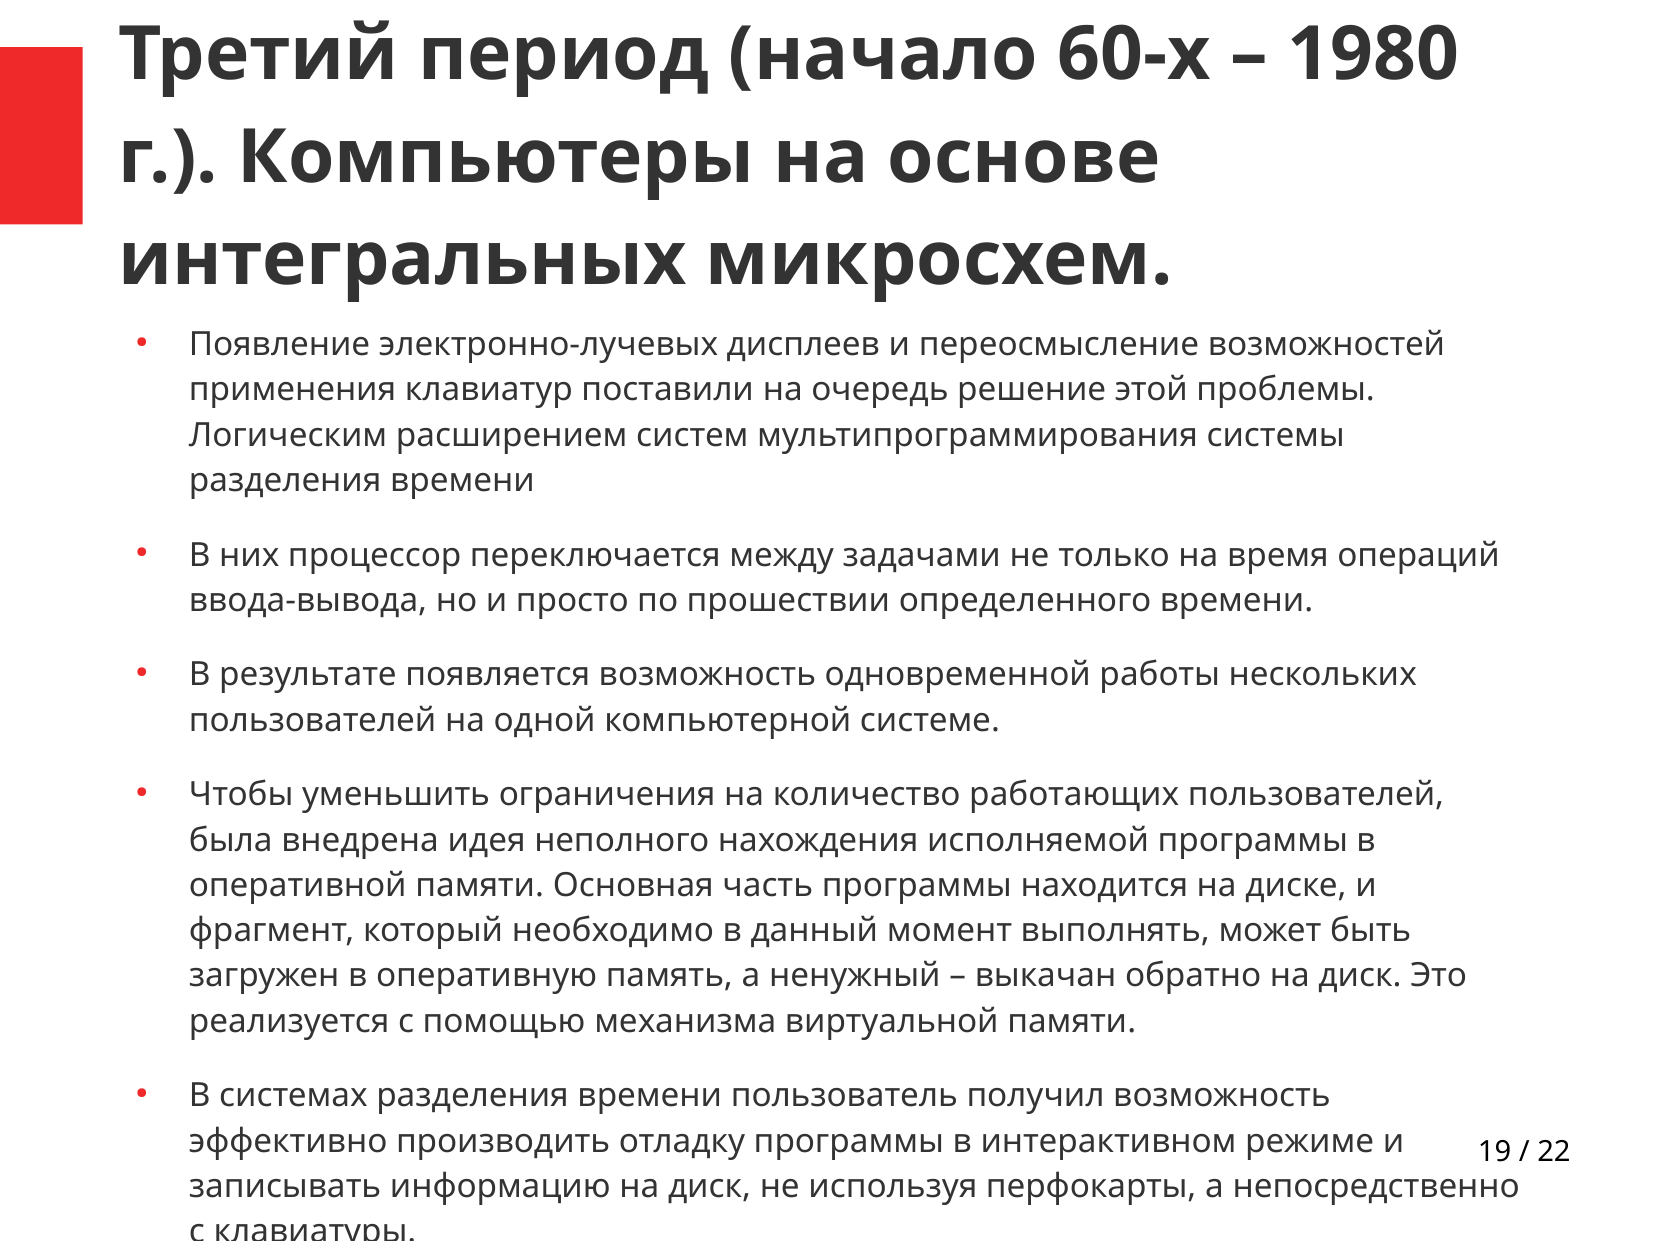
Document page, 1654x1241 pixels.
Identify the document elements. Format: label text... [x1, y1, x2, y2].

list Появление электронно-лучевых дисплеев и переосмысление возможностей применения клавиатур поставили на очередь решение этой проблемы. Логическим расширением систем мультипрограммирования системы разделения времени В них процессор переключается между задачами не только на время операций ввода-вывода, но и просто по прошествии определенного времени. В результате появляется возможность одновременной работы нескольких пользователей на одной компьютерной системе. Чтобы уменьшить ограничения на количество работающих пользователей, была внедрена идея неполного нахождения исполняемой программы в оперативной памяти. Основная часть программы находится на диске, и фрагмент, который необходимо в данный момент выполнять, может быть загружен в оперативную память, а ненужный – выкачан обратно на диск. Это реализуется с помощью механизма виртуальной памяти. В системах разделения времени пользователь получил возможность эффективно производить отладку программы в интерактивном режиме и записывать информацию на диск, не используя перфокарты, а непосредственно с клавиатуры. [118, 320, 1536, 1040]
title Третий период (начало 60-х – 1980 г.). Компьютеры на основе интегральных микросхем. [118, 0, 1571, 307]
